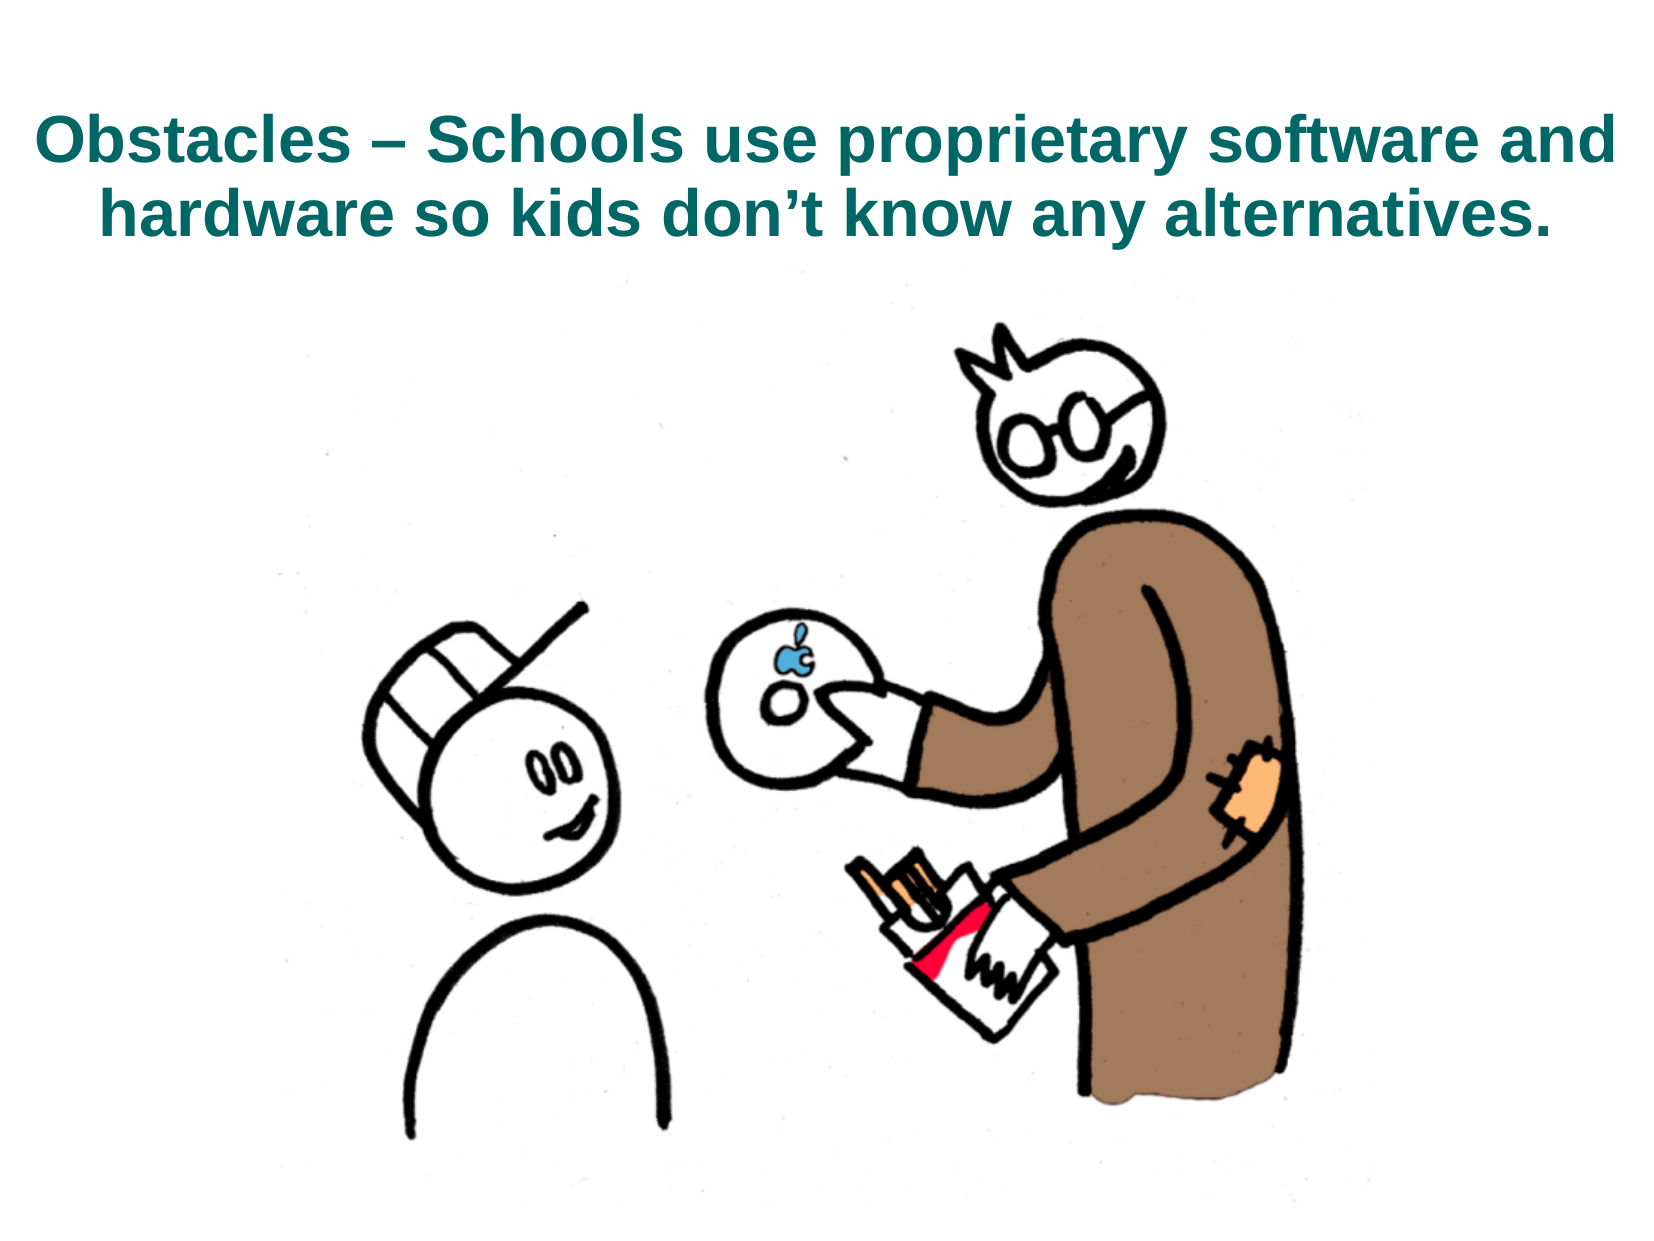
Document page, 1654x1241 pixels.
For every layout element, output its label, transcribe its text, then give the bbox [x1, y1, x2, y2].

picture [278, 331, 1373, 1205]
title Obstacles – Schools use proprietary software and hardware so kids don’t know any alternatives. [33, 22, 1621, 331]
